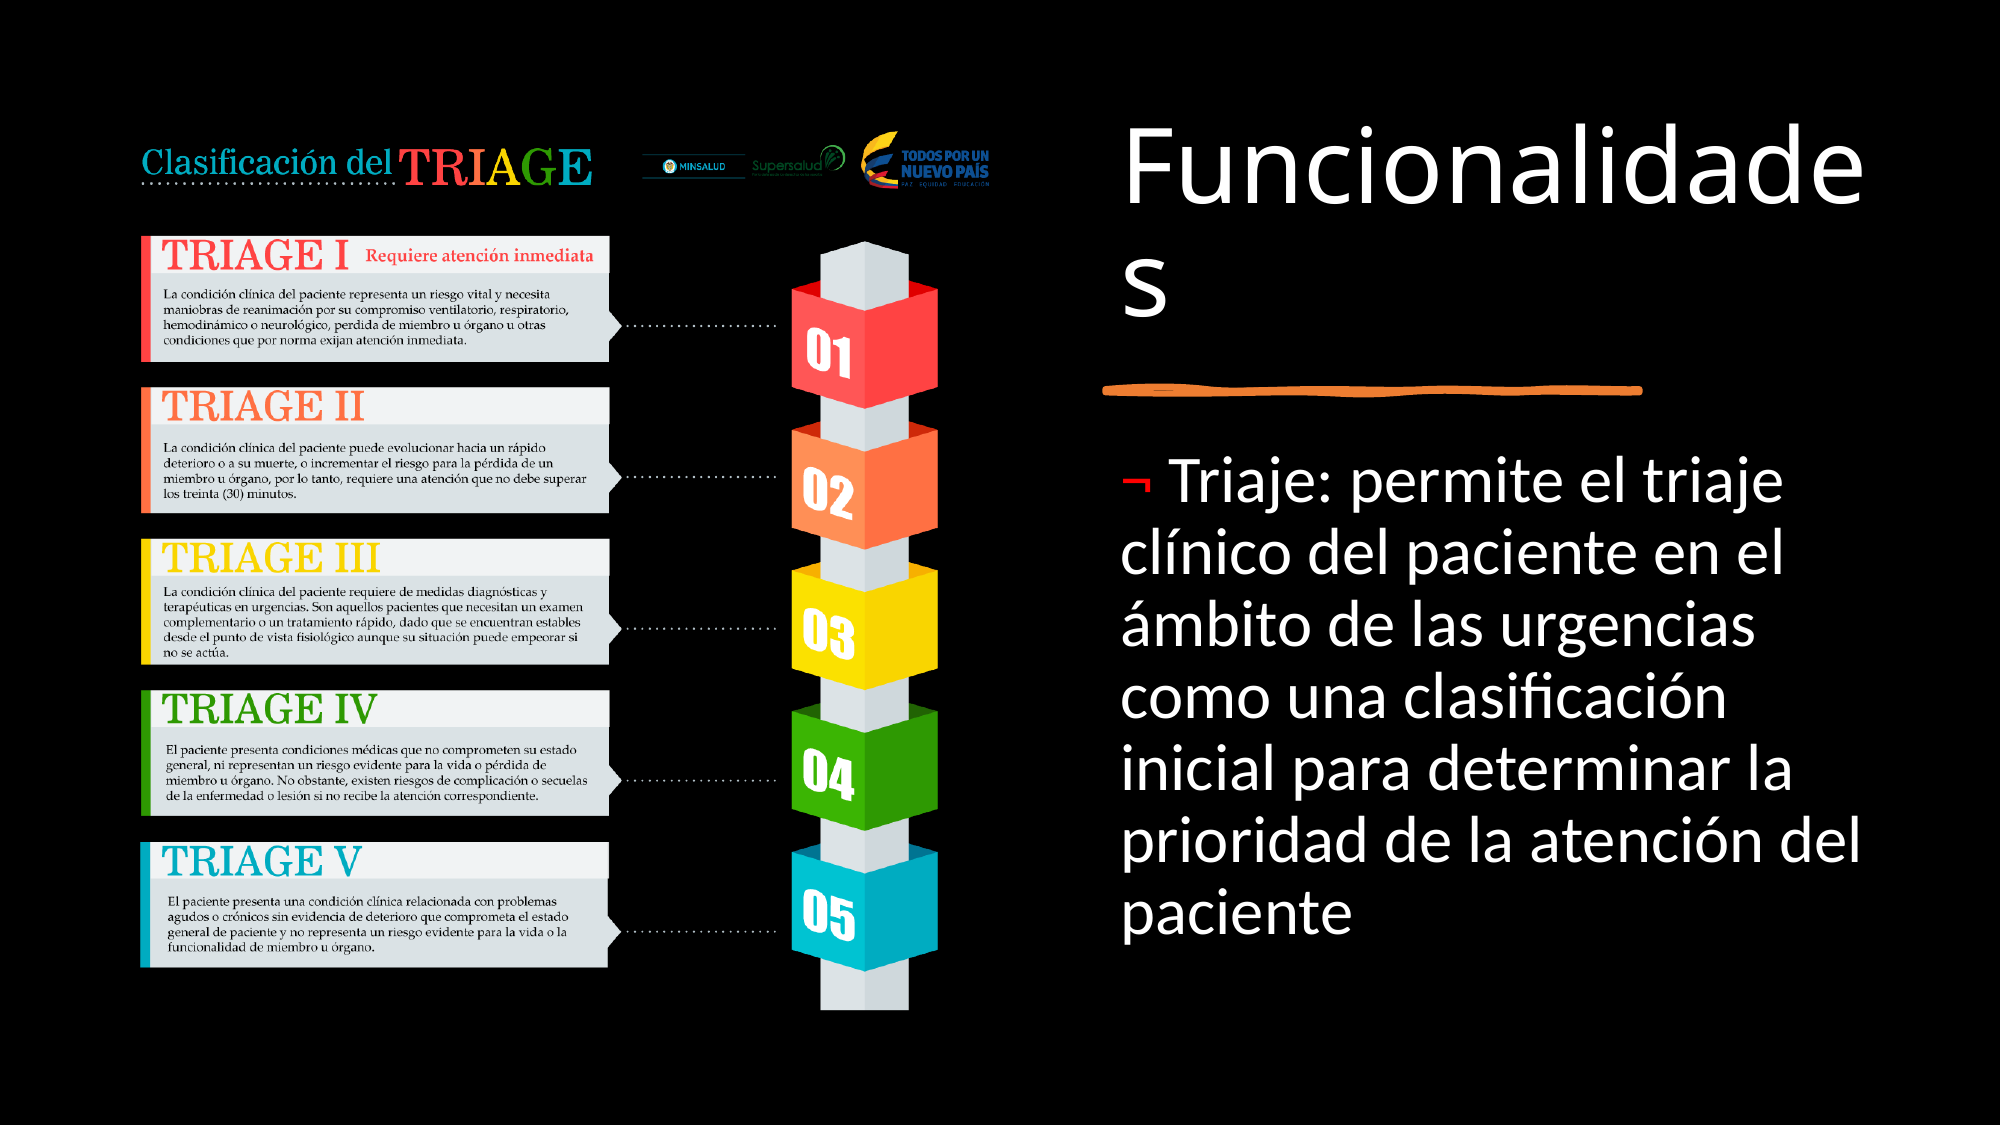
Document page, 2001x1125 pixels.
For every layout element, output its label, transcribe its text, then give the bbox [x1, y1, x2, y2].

text_box [1105, 387, 1640, 394]
list ¬ Triaje: permite el triaje clínico del paciente en el ámbito de las urgencias como una clasificación inicial para determinar la prioridad de la atención del paciente [1105, 437, 1896, 1020]
title Funcionalidades [1105, 104, 1896, 347]
picture [103, 114, 999, 1011]
